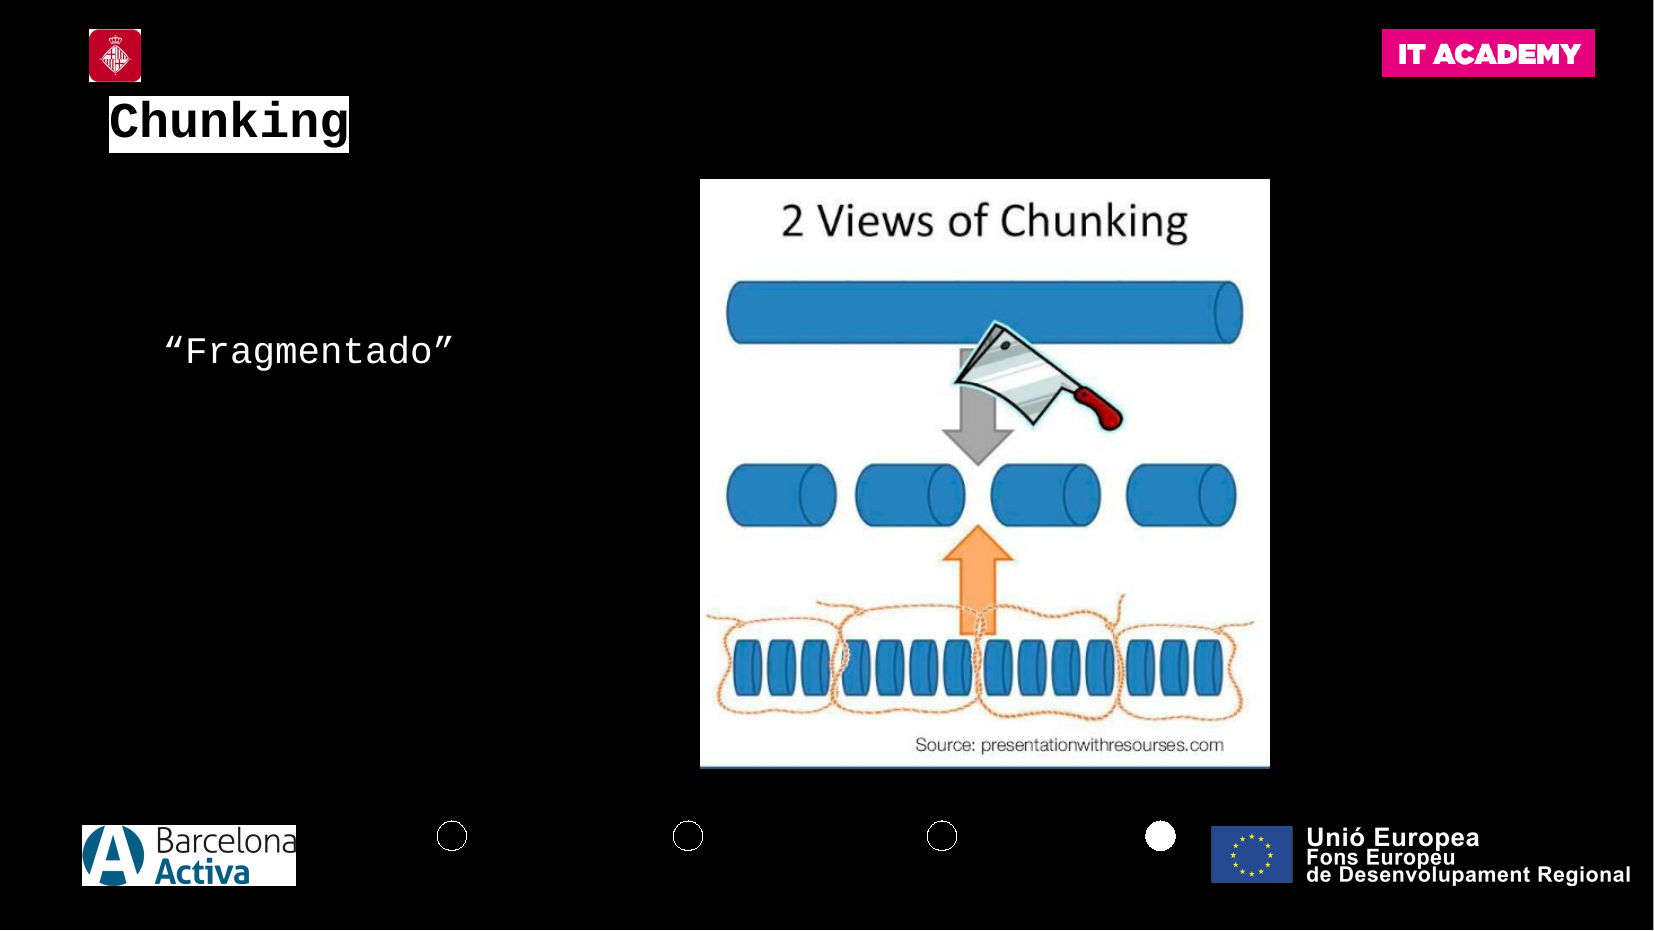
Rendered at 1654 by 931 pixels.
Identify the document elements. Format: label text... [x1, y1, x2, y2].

picture [700, 179, 1270, 770]
text_box [437, 820, 467, 851]
picture [89, 29, 141, 82]
text_box [1145, 820, 1176, 851]
text_box [927, 820, 957, 851]
text_box Chunking [94, 88, 1447, 180]
picture [1382, 29, 1595, 77]
text_box “Fragmentado” [147, 324, 473, 425]
picture [82, 825, 296, 886]
text_box [673, 820, 703, 851]
picture [1210, 826, 1631, 886]
